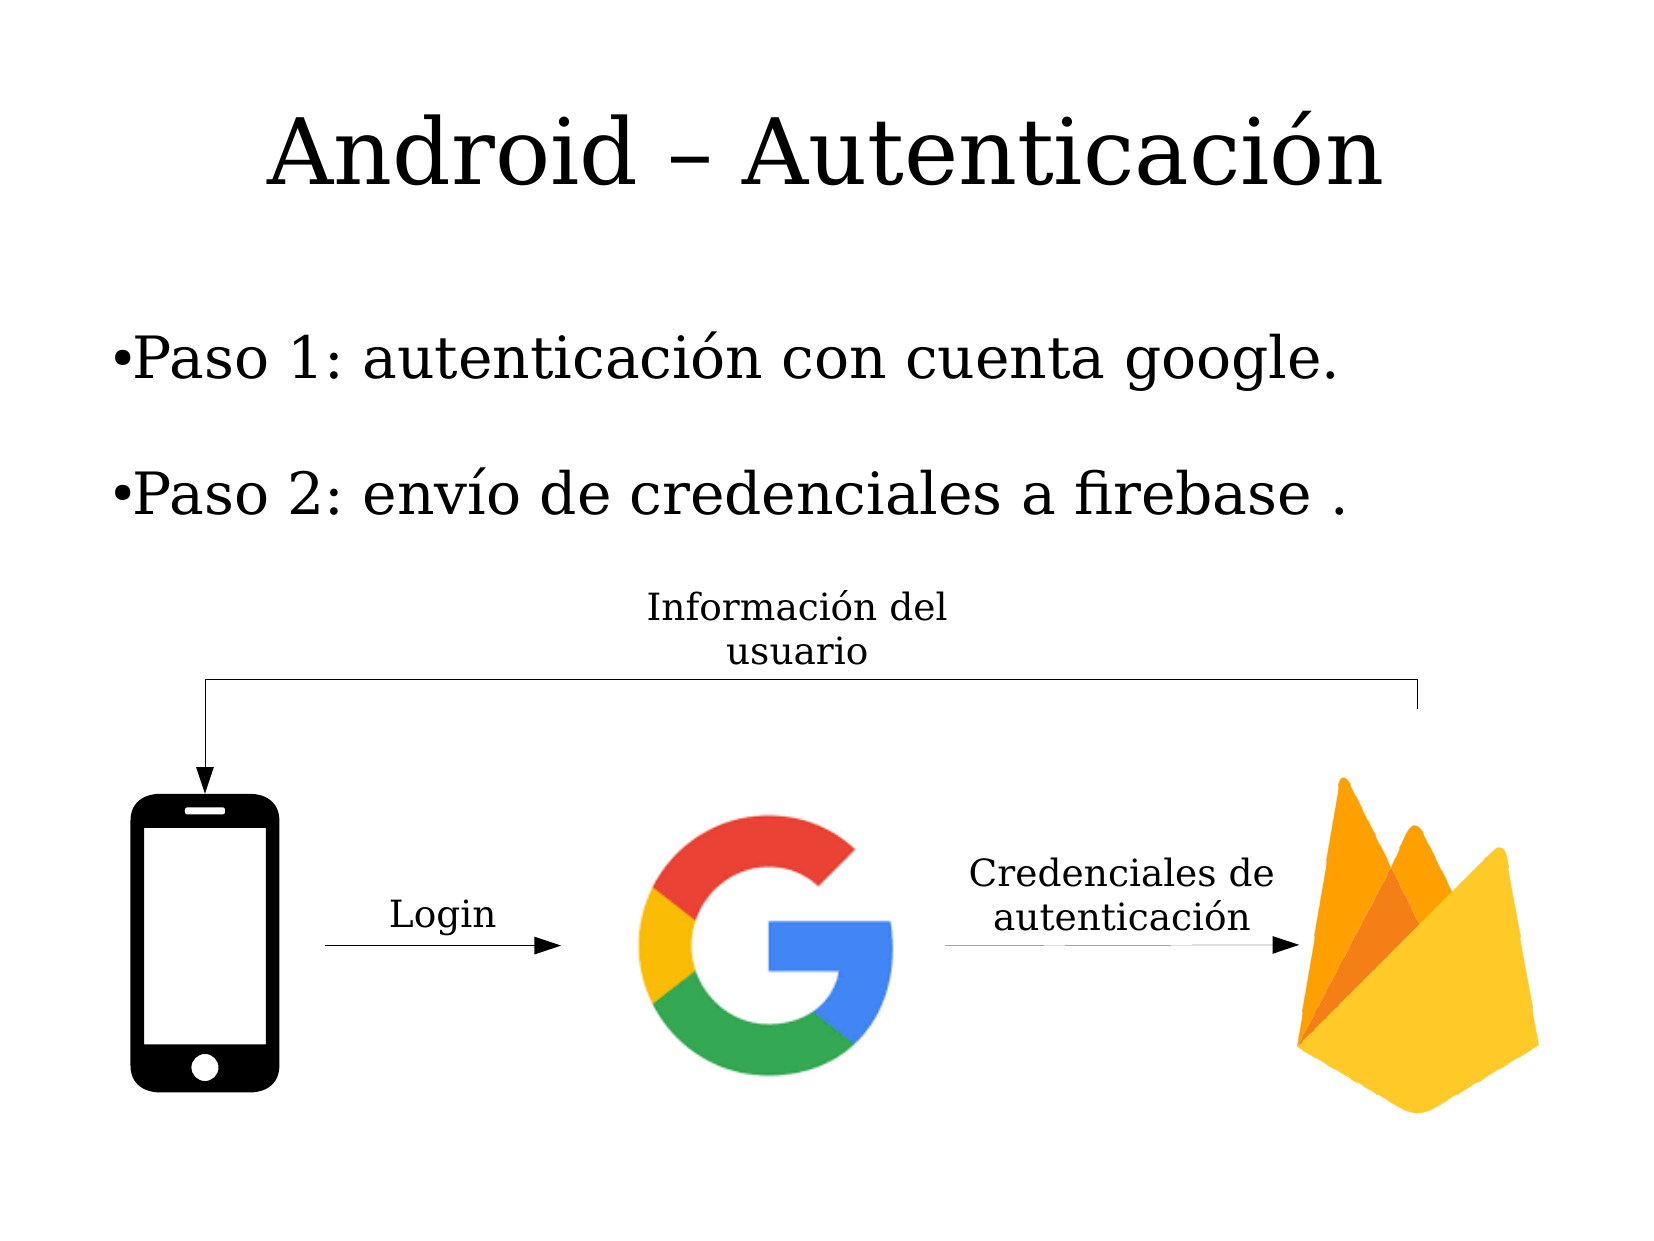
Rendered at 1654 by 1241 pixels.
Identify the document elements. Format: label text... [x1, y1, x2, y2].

text_box Credenciales de autenticación [944, 844, 1300, 1034]
picture [1181, 708, 1654, 1182]
text_box Información del usuario [620, 578, 975, 768]
subtitle Paso 1: autenticación con cuenta google. Paso 2: envío de credenciales a firebase . [112, 324, 1565, 621]
text_box Login [324, 885, 562, 945]
picture [55, 793, 355, 1093]
title Android – Autenticación [82, 49, 1571, 257]
picture [561, 740, 972, 1152]
